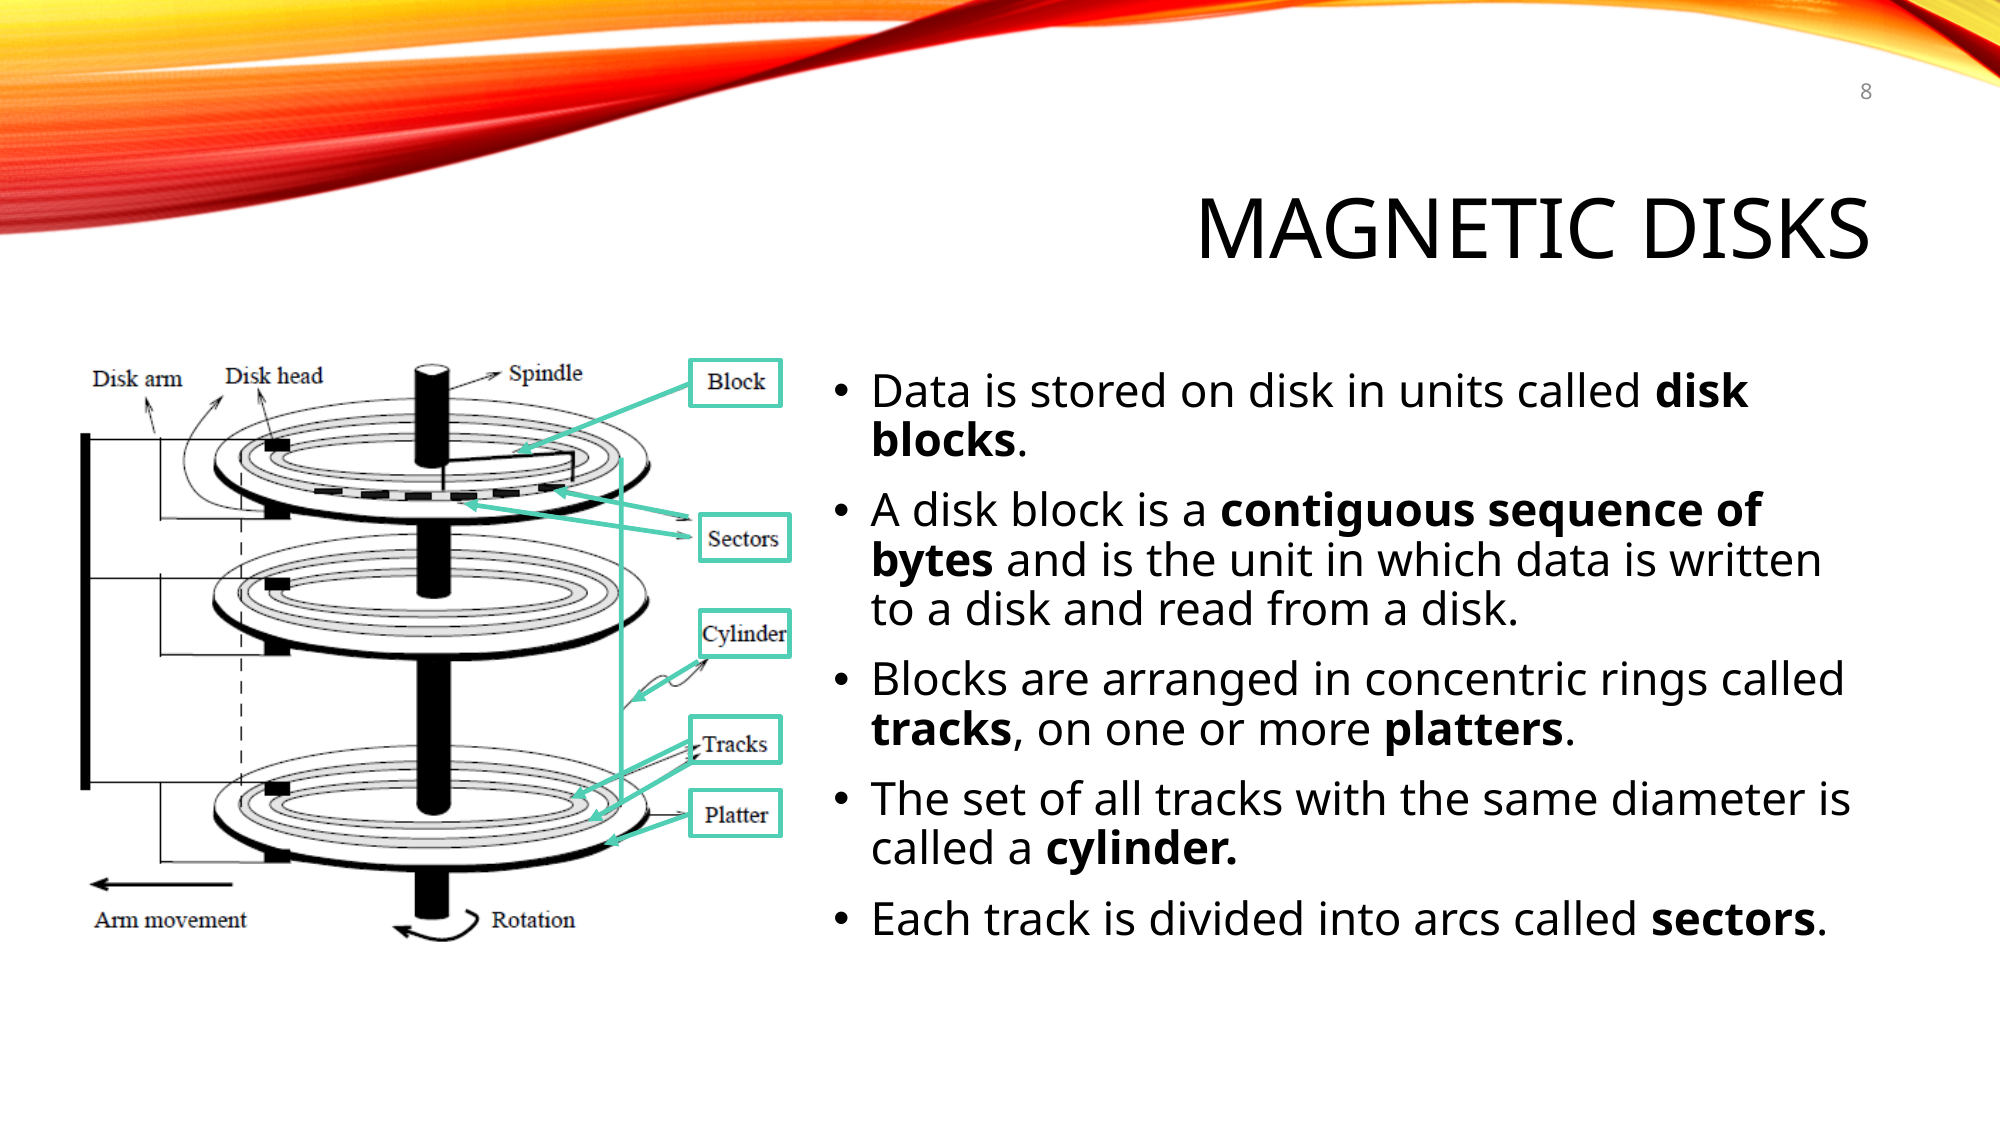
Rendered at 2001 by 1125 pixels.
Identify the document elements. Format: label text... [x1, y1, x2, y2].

title Magnetic disks [474, 125, 1888, 338]
list Data is stored on disk in units called disk blocks. A disk block is a contiguous sequence of bytes and is the unit in which data is written to a disk and read from a disk. Blocks are arranged in concentric rings called tracks, on one or more platters. The set of all tracks with the same diameter is called a cylinder. Each track is divided into arcs called sectors. [818, 360, 1888, 1046]
picture [39, 337, 819, 966]
slide_number <number> [1437, 62, 1888, 123]
picture [0, 0, 2000, 237]
